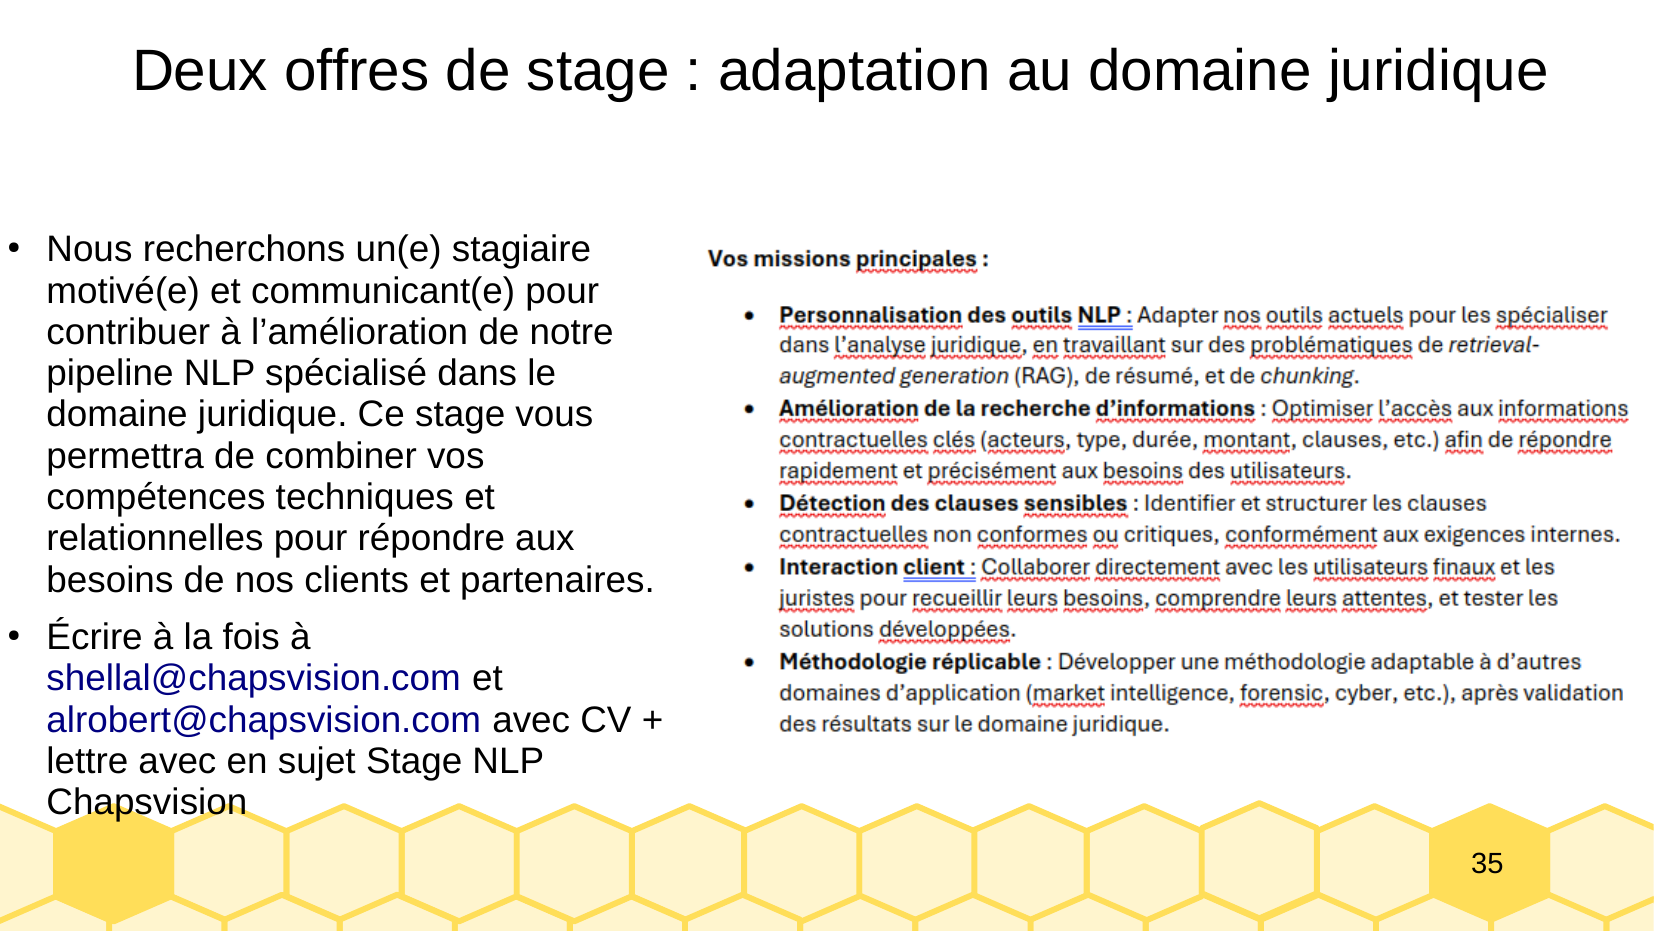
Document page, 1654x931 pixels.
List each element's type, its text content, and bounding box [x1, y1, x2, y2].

list Nous recherchons un(e) stagiaire motivé(e) et communicant(e) pour contribuer à l’amélioration de notre pipeline NLP spécialisé dans le domaine juridique. Ce stage vous permettra de combiner vos compétences techniques et relationnelles pour répondre aux besoins de nos clients et partenaires. Écrire à la fois à shellal@chapsvision.com et alrobert@chapsvision.com avec CV + lettre avec en sujet Stage NLP Chapsvision [0, 228, 709, 827]
title Deux offres de stage : adaptation au domaine juridique [0, 0, 1654, 148]
picture [695, 228, 1654, 751]
